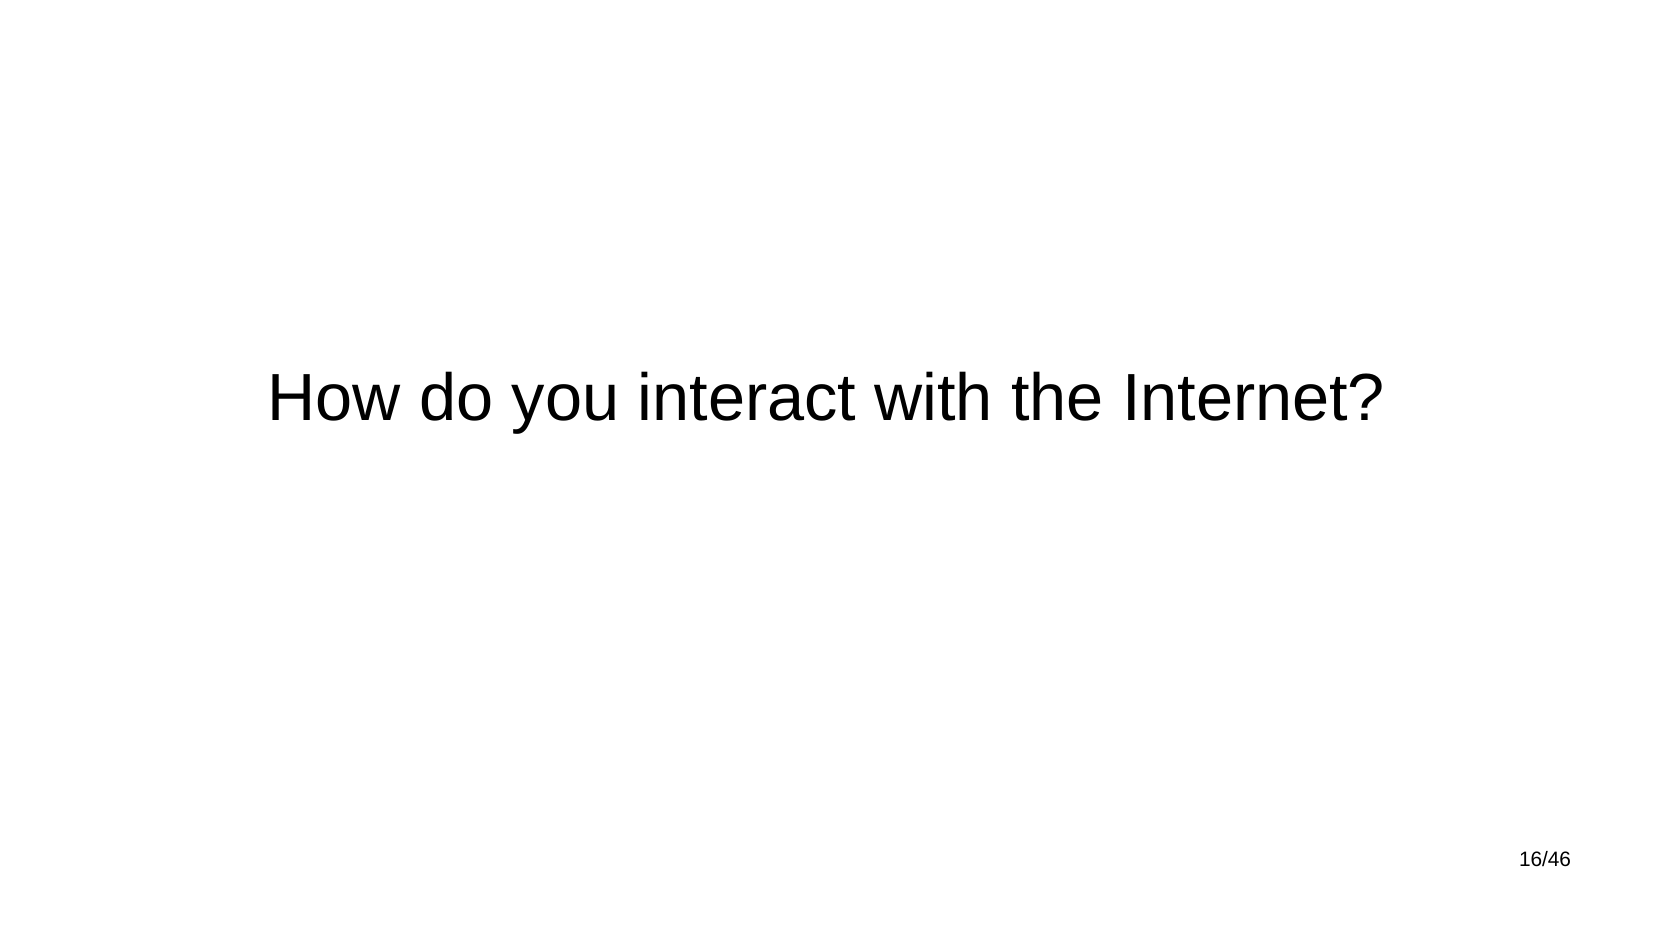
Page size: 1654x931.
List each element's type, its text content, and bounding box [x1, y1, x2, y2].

subtitle How do you interact with the Internet? [82, 37, 1571, 757]
